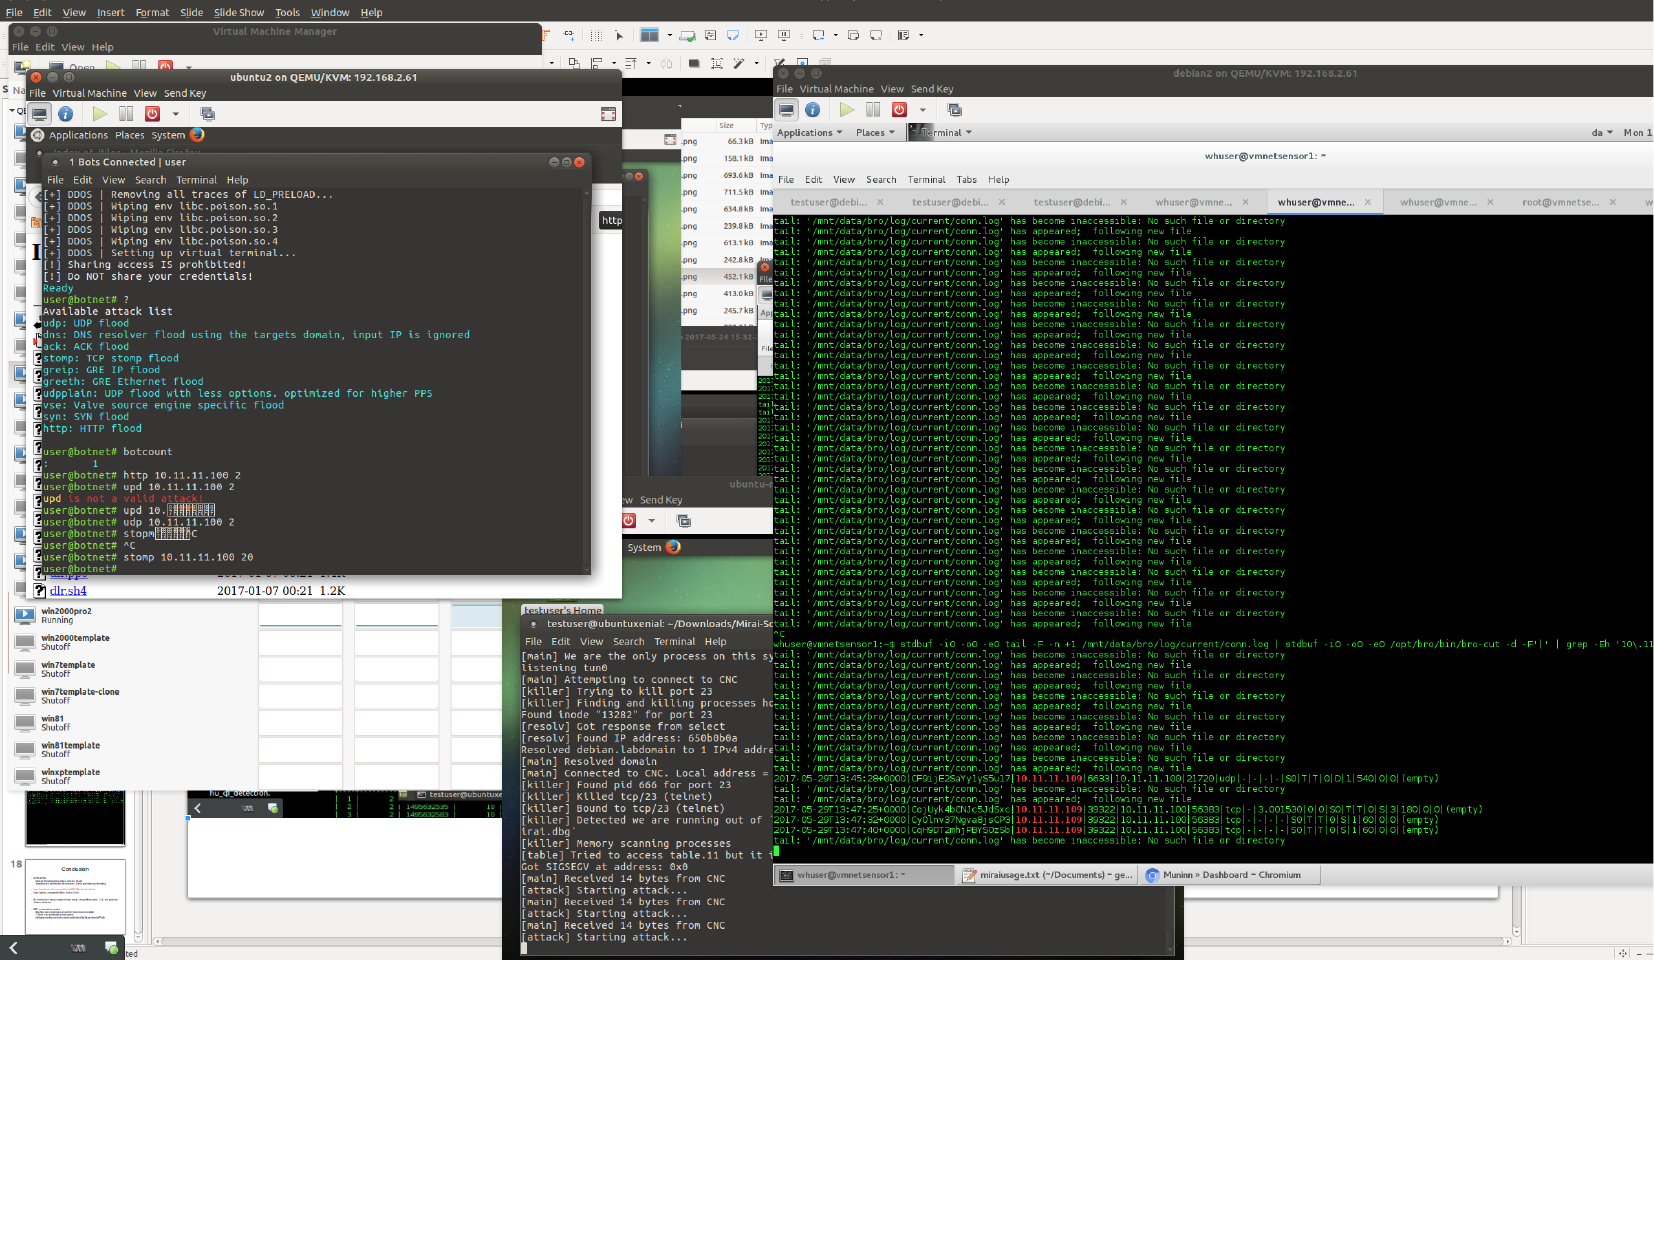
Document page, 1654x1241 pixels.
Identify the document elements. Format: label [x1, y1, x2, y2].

picture [0, 0, 1654, 961]
